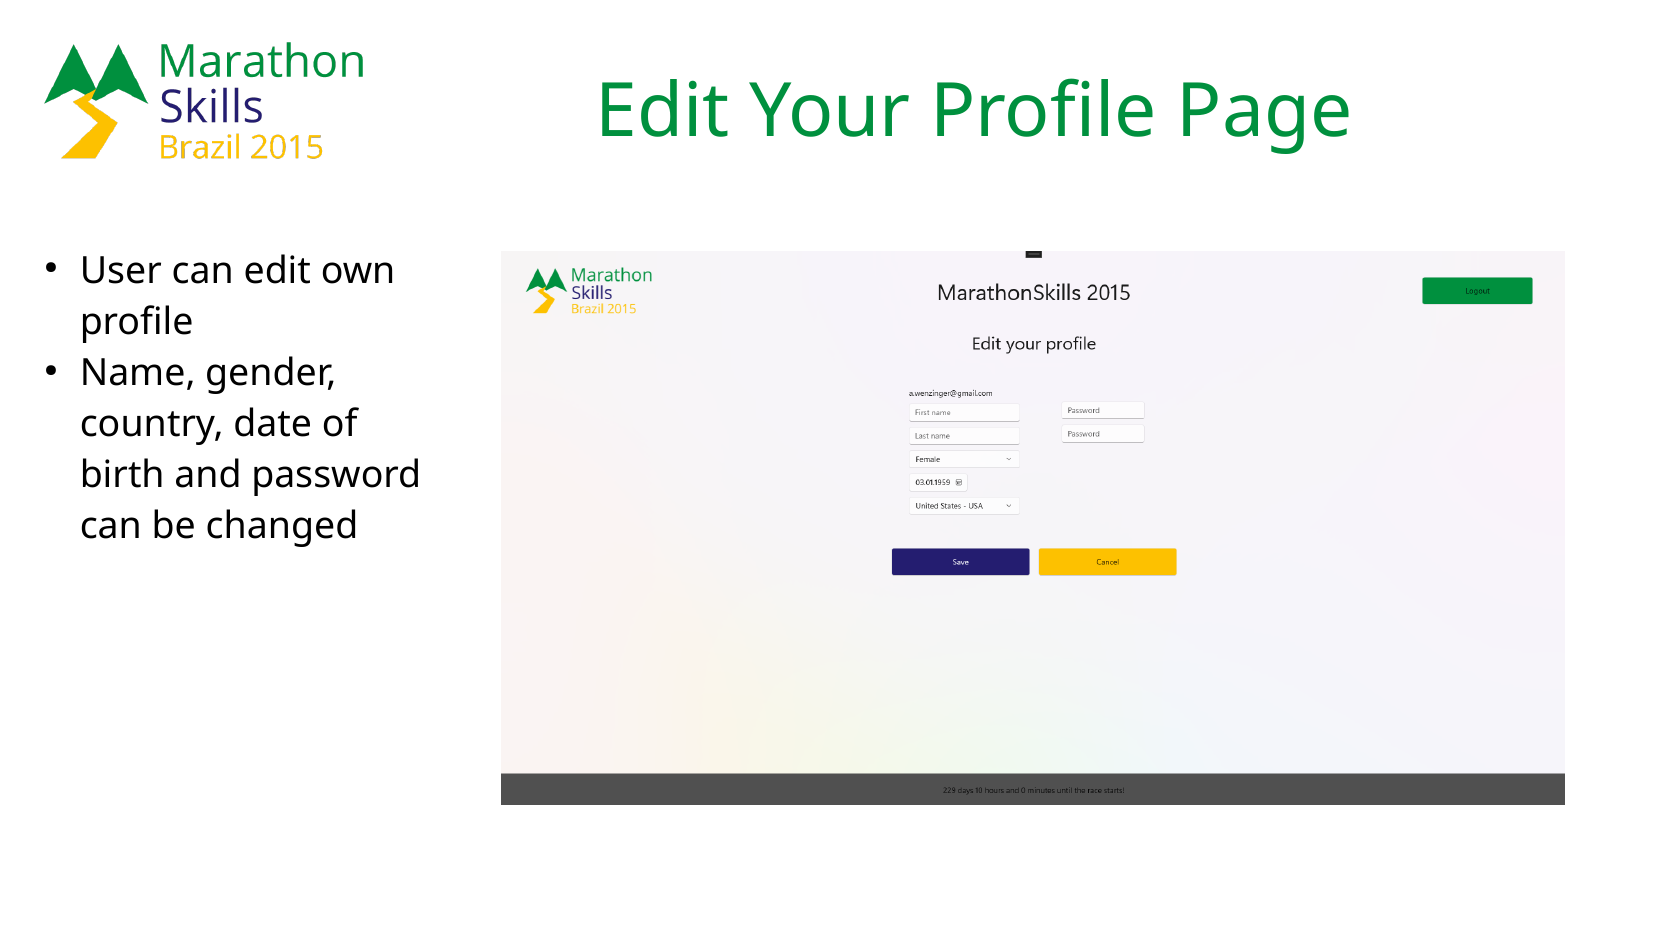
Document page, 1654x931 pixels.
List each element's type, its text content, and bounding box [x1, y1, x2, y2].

text_box User can edit own profile Name, gender, country, date of birth and password can be changed [29, 236, 443, 827]
picture [501, 251, 1565, 805]
title Edit Your Profile Page [413, 29, 1536, 185]
picture [29, 29, 384, 173]
